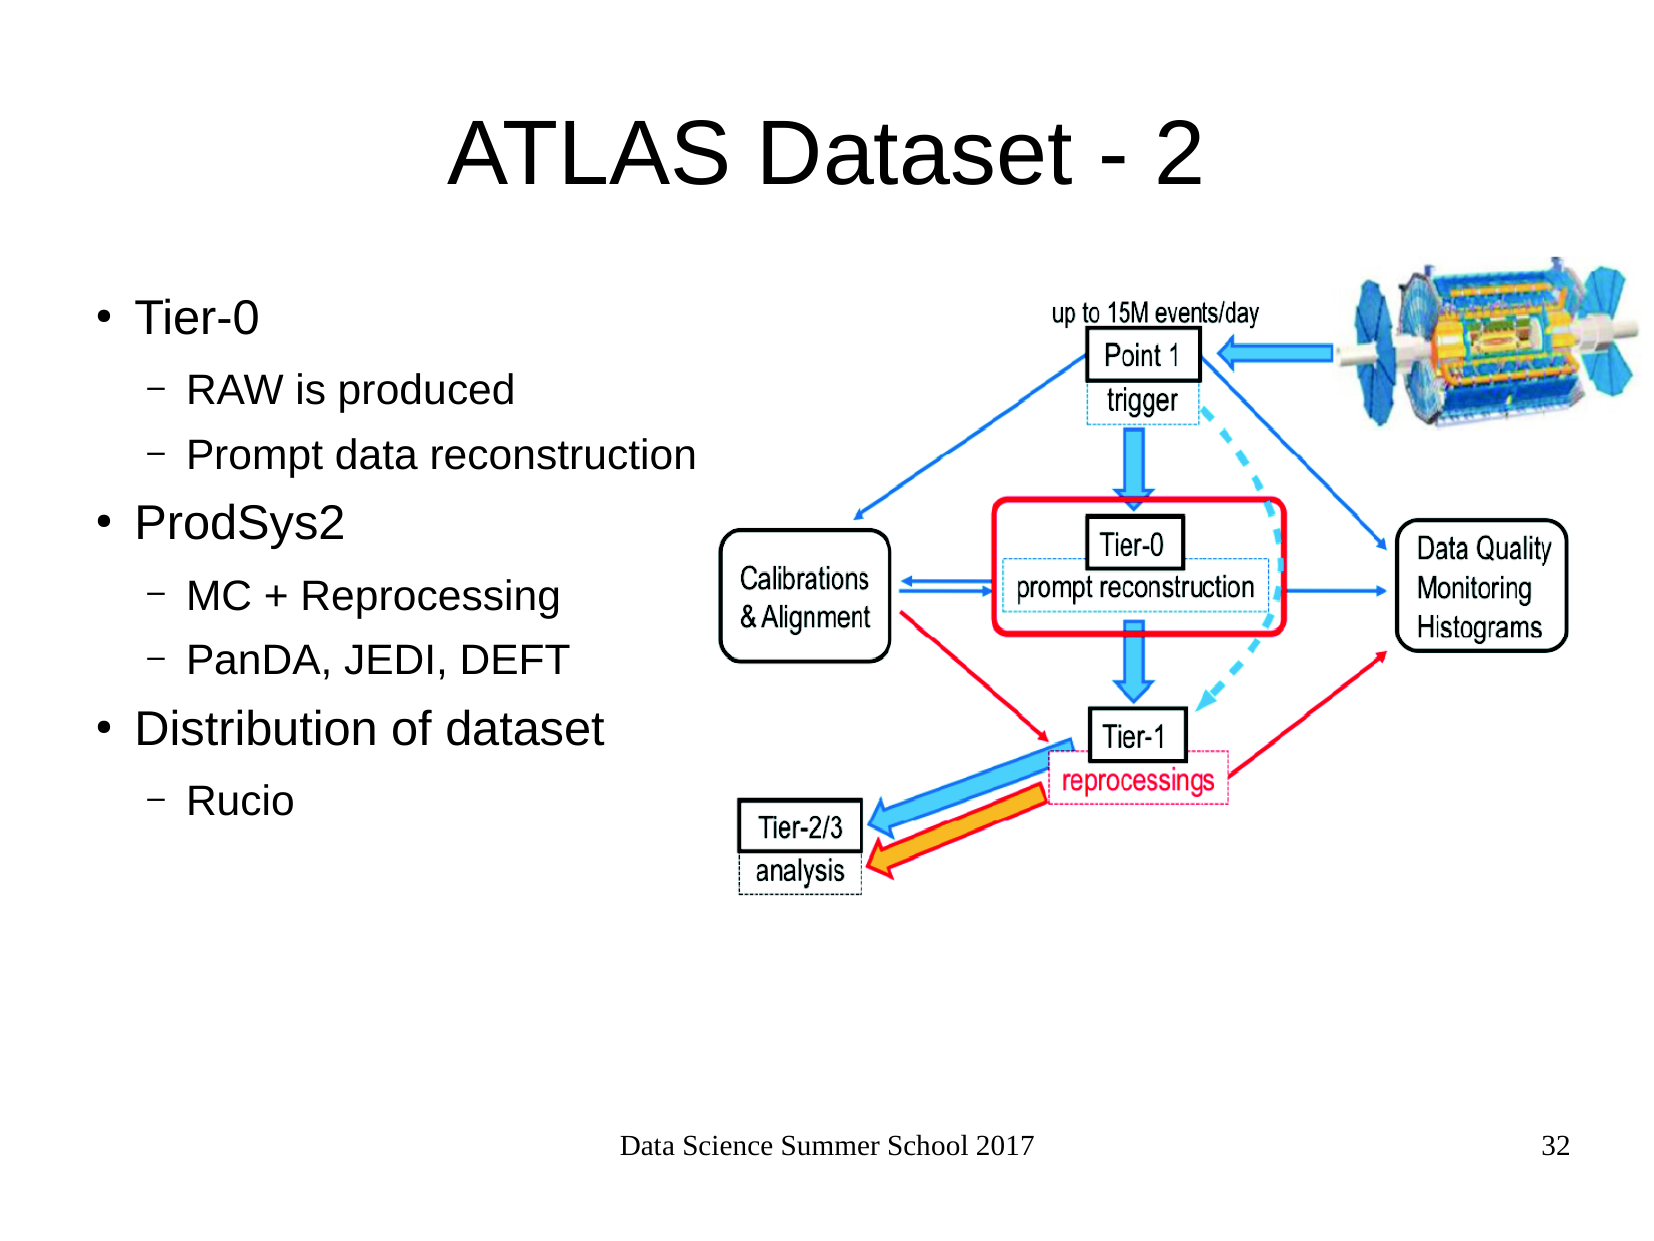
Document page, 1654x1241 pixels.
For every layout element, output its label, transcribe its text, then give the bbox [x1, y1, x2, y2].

list Tier-0 RAW is produced Prompt data reconstruction ProdSys2 MC + Reprocessing PanDA, JEDI, DEFT Distribution of dataset Rucio [82, 290, 1571, 826]
picture [705, 230, 1647, 916]
title ATLAS Dataset - 2 [82, 49, 1571, 257]
